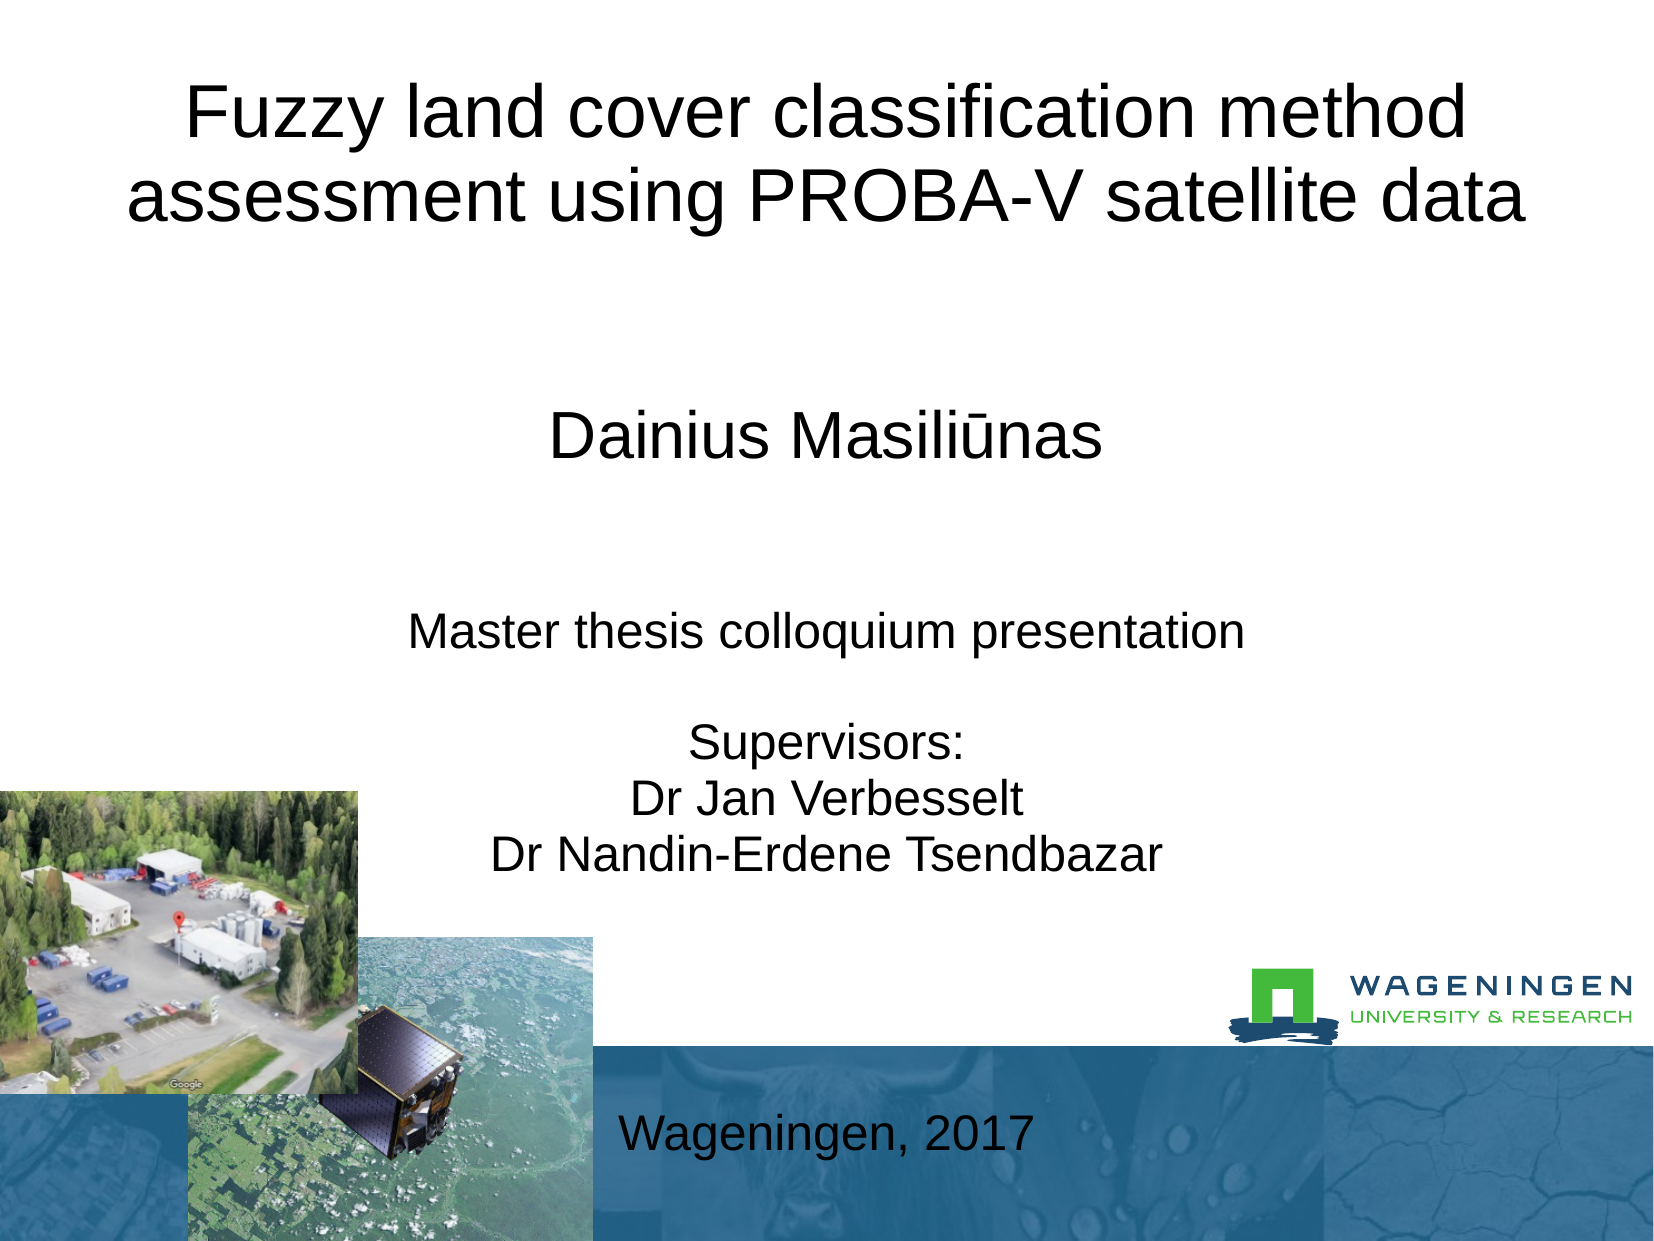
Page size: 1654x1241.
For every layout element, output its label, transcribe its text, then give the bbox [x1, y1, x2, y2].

text_box [1611, 975, 1632, 996]
text_box [1604, 1010, 1616, 1023]
text_box [1588, 1010, 1601, 1023]
picture [0, 791, 1654, 1241]
text_box [1582, 975, 1601, 996]
text_box [1619, 1010, 1632, 1023]
subtitle Dainius Masiliūnas Master thesis colloquium presentation Supervisors: Dr Jan Verbesselt Dr Nandin-Erdene Tsendbazar Wageningen, 2017 [82, 398, 1571, 1161]
title Fuzzy land cover classification method assessment using PROBA-V satellite data [82, 0, 1571, 307]
text_box [1571, 1010, 1587, 1023]
